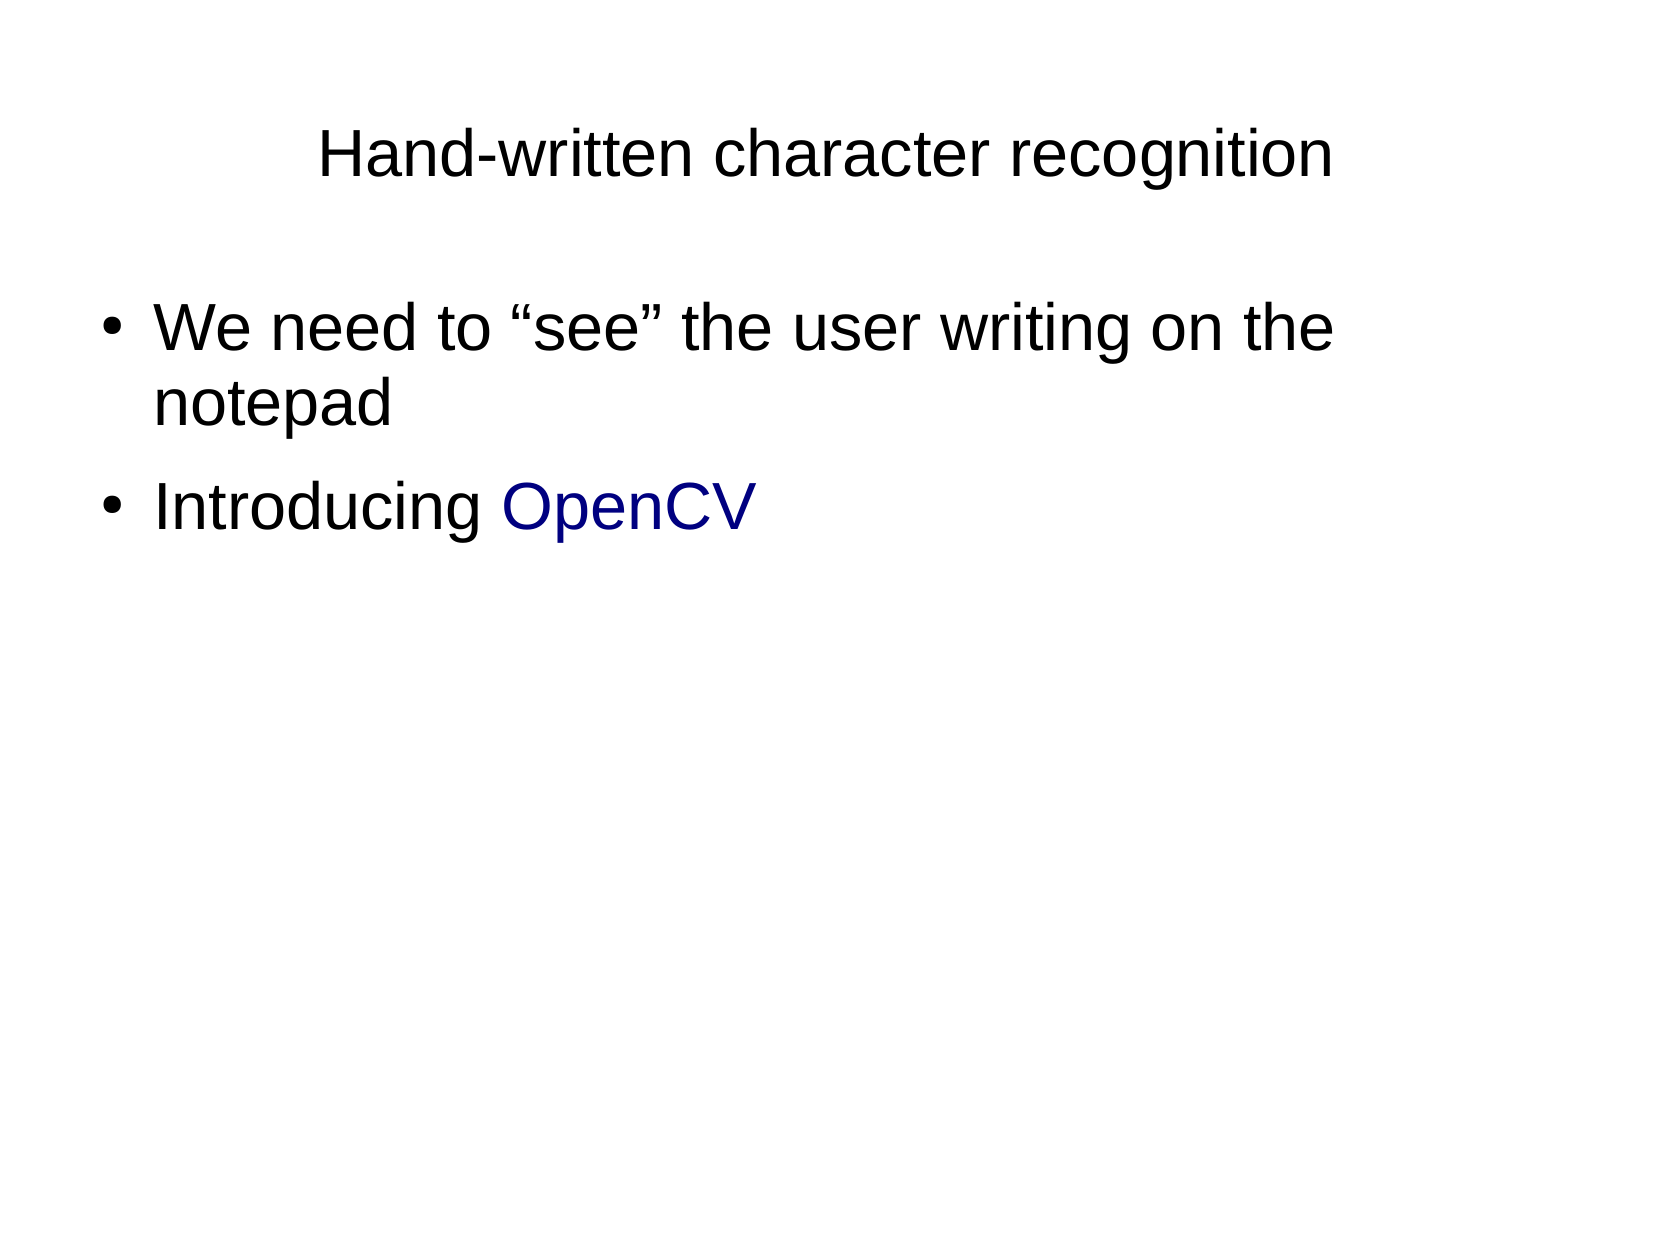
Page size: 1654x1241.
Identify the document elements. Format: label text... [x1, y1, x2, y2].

title Hand-written character recognition [82, 49, 1571, 257]
list We need to “see” the user writing on the notepad Introducing OpenCV [82, 290, 1571, 1010]
